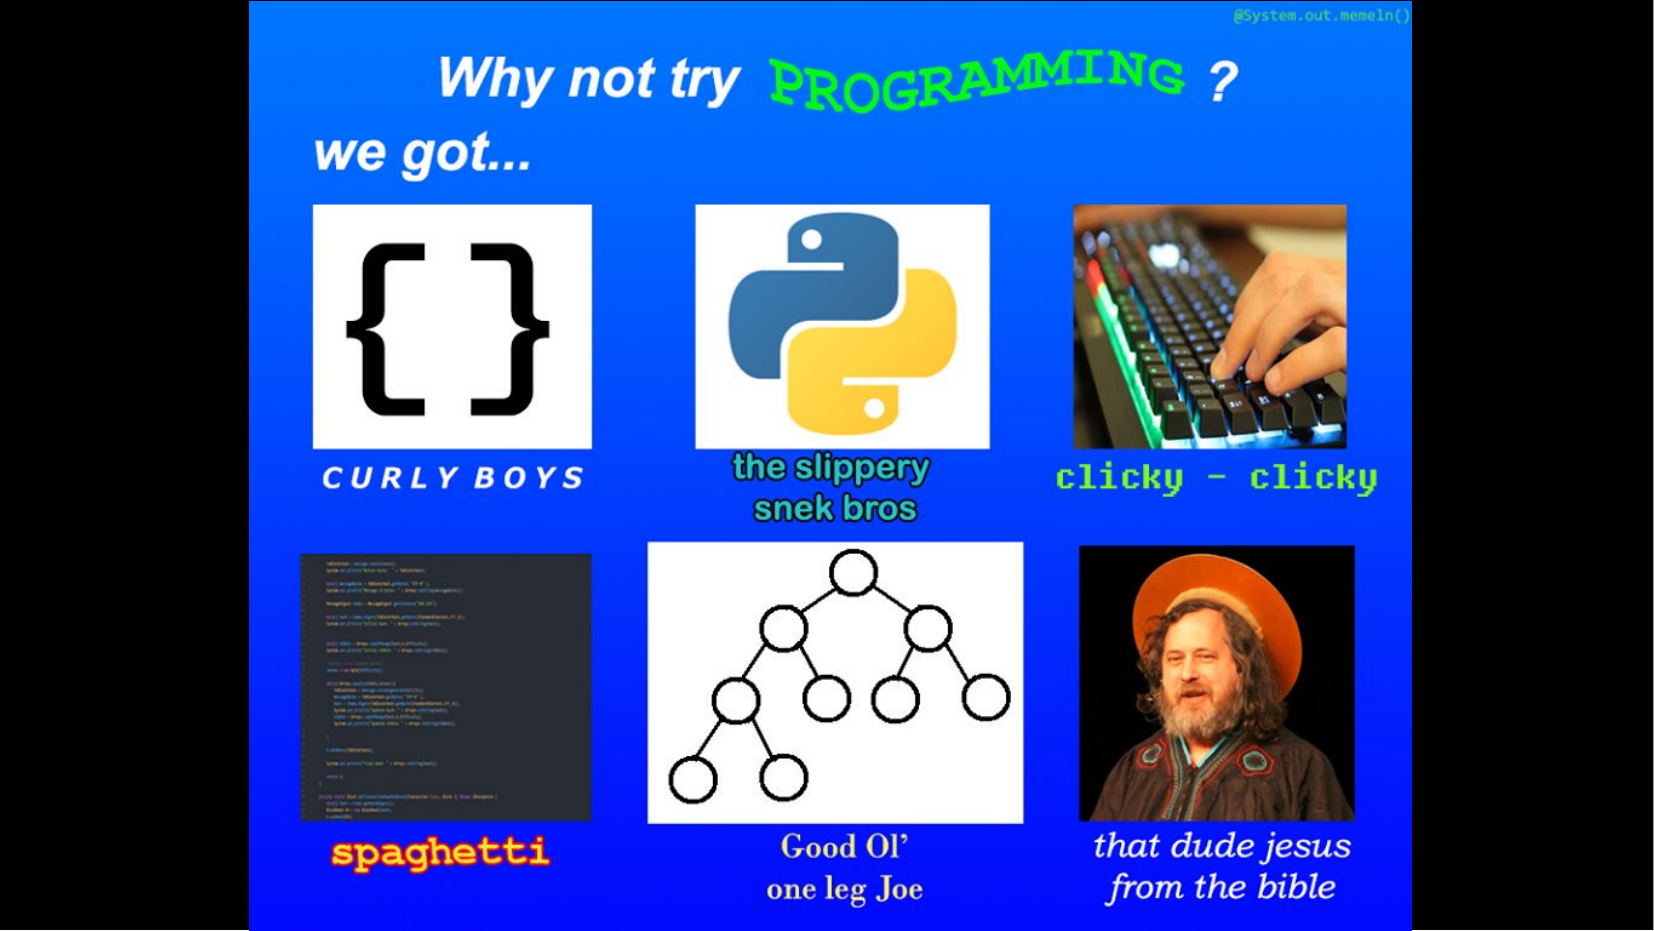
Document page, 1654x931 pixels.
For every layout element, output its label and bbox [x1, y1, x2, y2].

picture [249, 1, 1412, 931]
